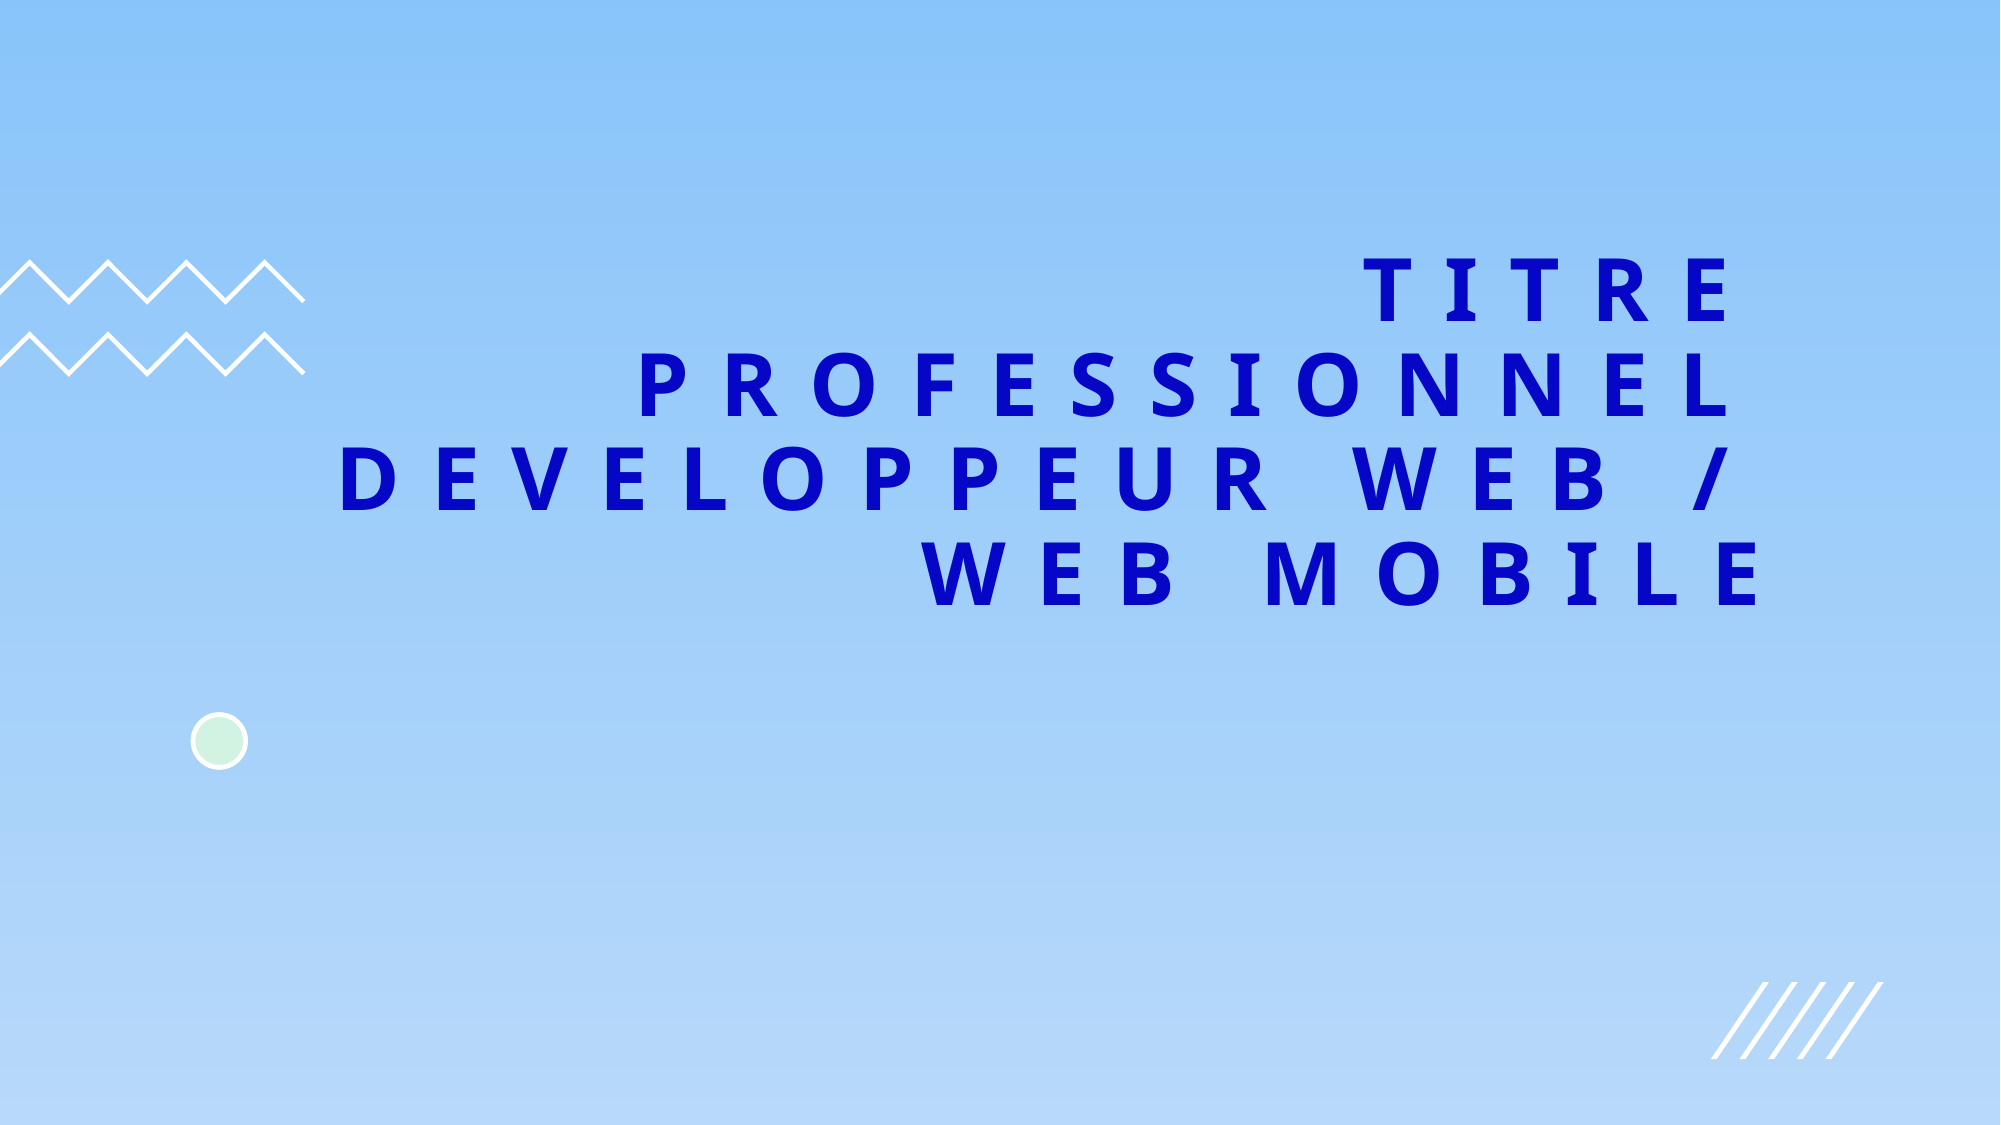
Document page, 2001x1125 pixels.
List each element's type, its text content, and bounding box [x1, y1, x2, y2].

text_box [0, 0, 2000, 1125]
title Titre PROFESSIONNEL DEVELOPPEUR WEB / WEB MOBILE [320, 104, 1929, 632]
